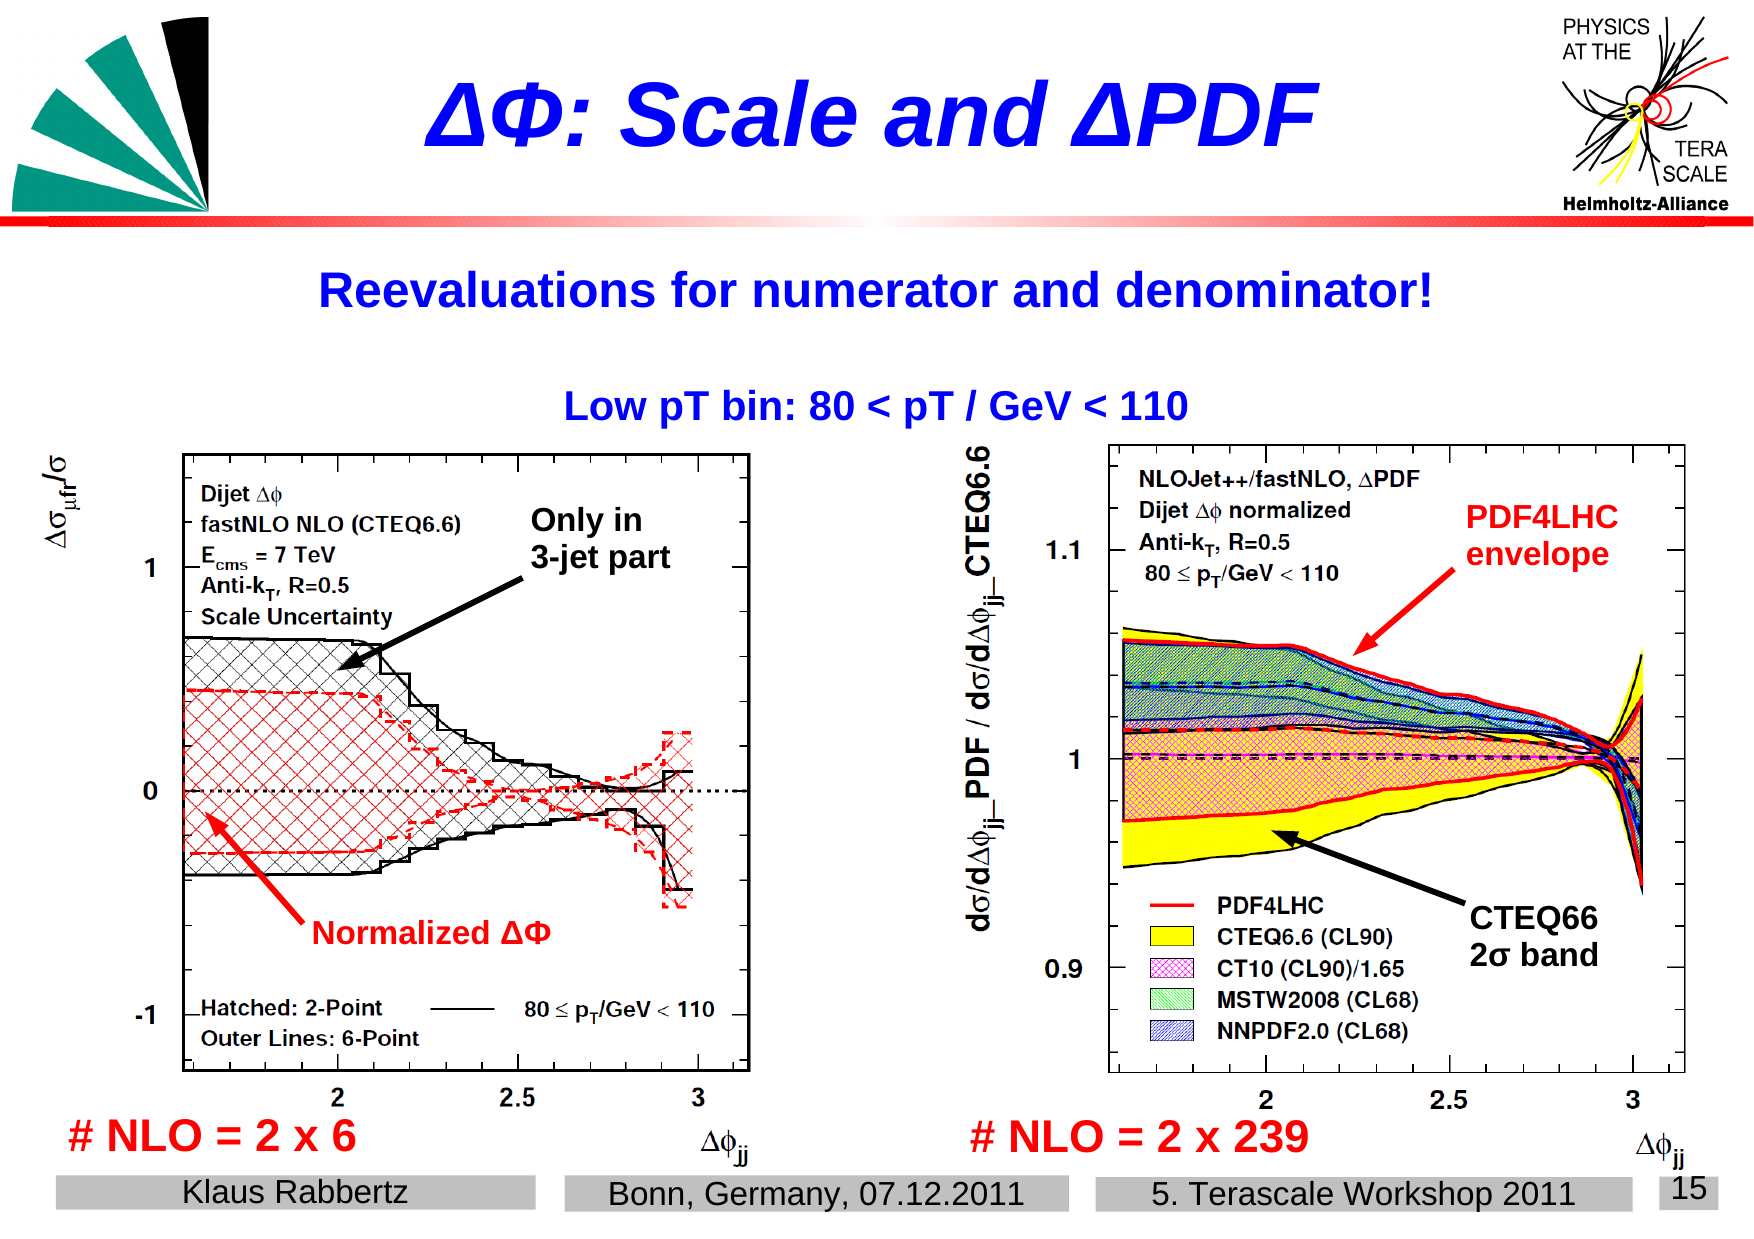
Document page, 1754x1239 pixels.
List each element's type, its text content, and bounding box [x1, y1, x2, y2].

picture [1546, 9, 1744, 223]
text_box PDF4LHC envelope [1454, 492, 1632, 582]
text_box # NLO = 2 x 6 [56, 1103, 369, 1169]
picture [37, 446, 761, 1168]
picture [960, 439, 1705, 1171]
text_box Reevaluations for numerator and denominator! [306, 256, 1448, 326]
text_box Normalized ΔΦ [299, 908, 563, 960]
text_box # NLO = 2 x 239 [958, 1105, 1323, 1170]
picture [12, 17, 209, 214]
title ΔΦ: Scale and ΔPDF [220, 22, 1525, 207]
text_box Low pT bin: 80 < pT / GeV < 110 [551, 377, 1203, 437]
text_box Only in 3-jet part [518, 495, 683, 585]
text_box CTEQ66 2σ band [1457, 893, 1612, 982]
